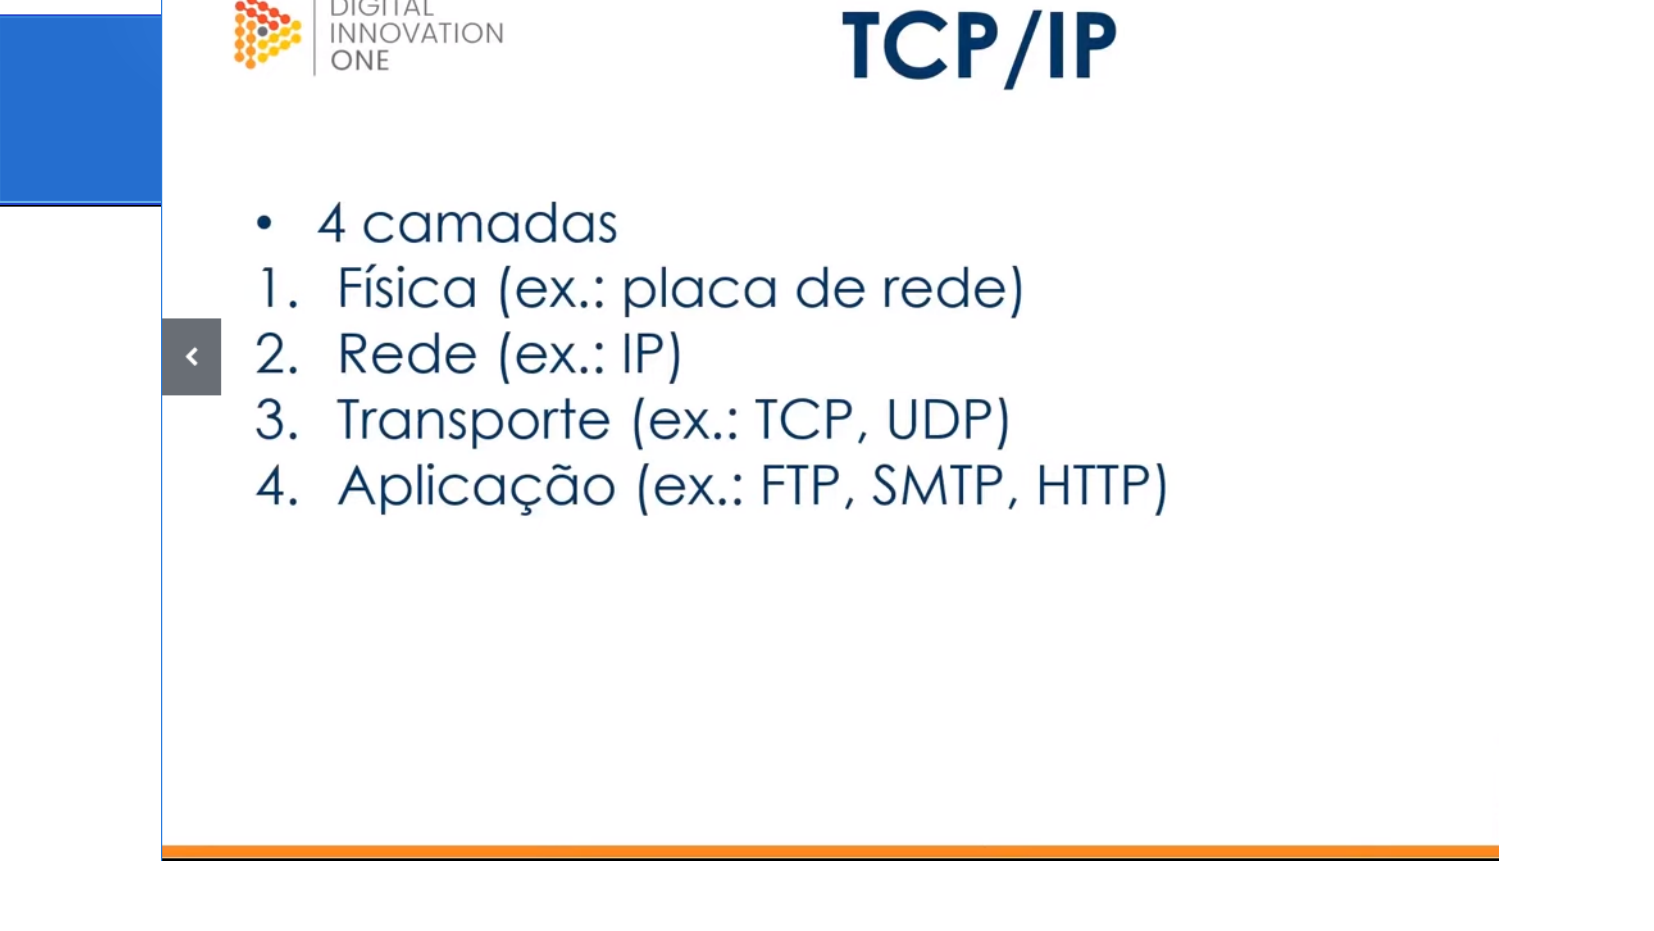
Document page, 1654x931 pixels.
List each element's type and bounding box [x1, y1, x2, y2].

picture [161, 0, 1499, 862]
